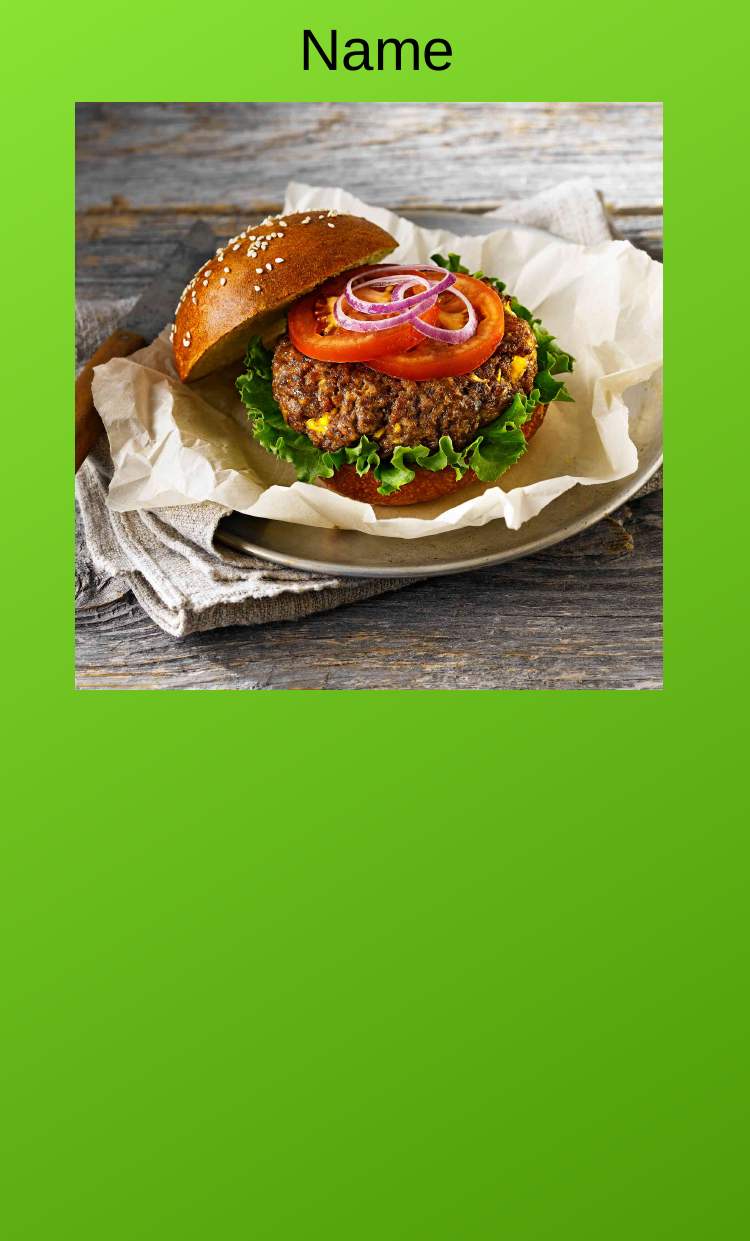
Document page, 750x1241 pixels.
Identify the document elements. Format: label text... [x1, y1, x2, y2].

picture [75, 102, 663, 691]
text_box Name [285, 10, 471, 91]
